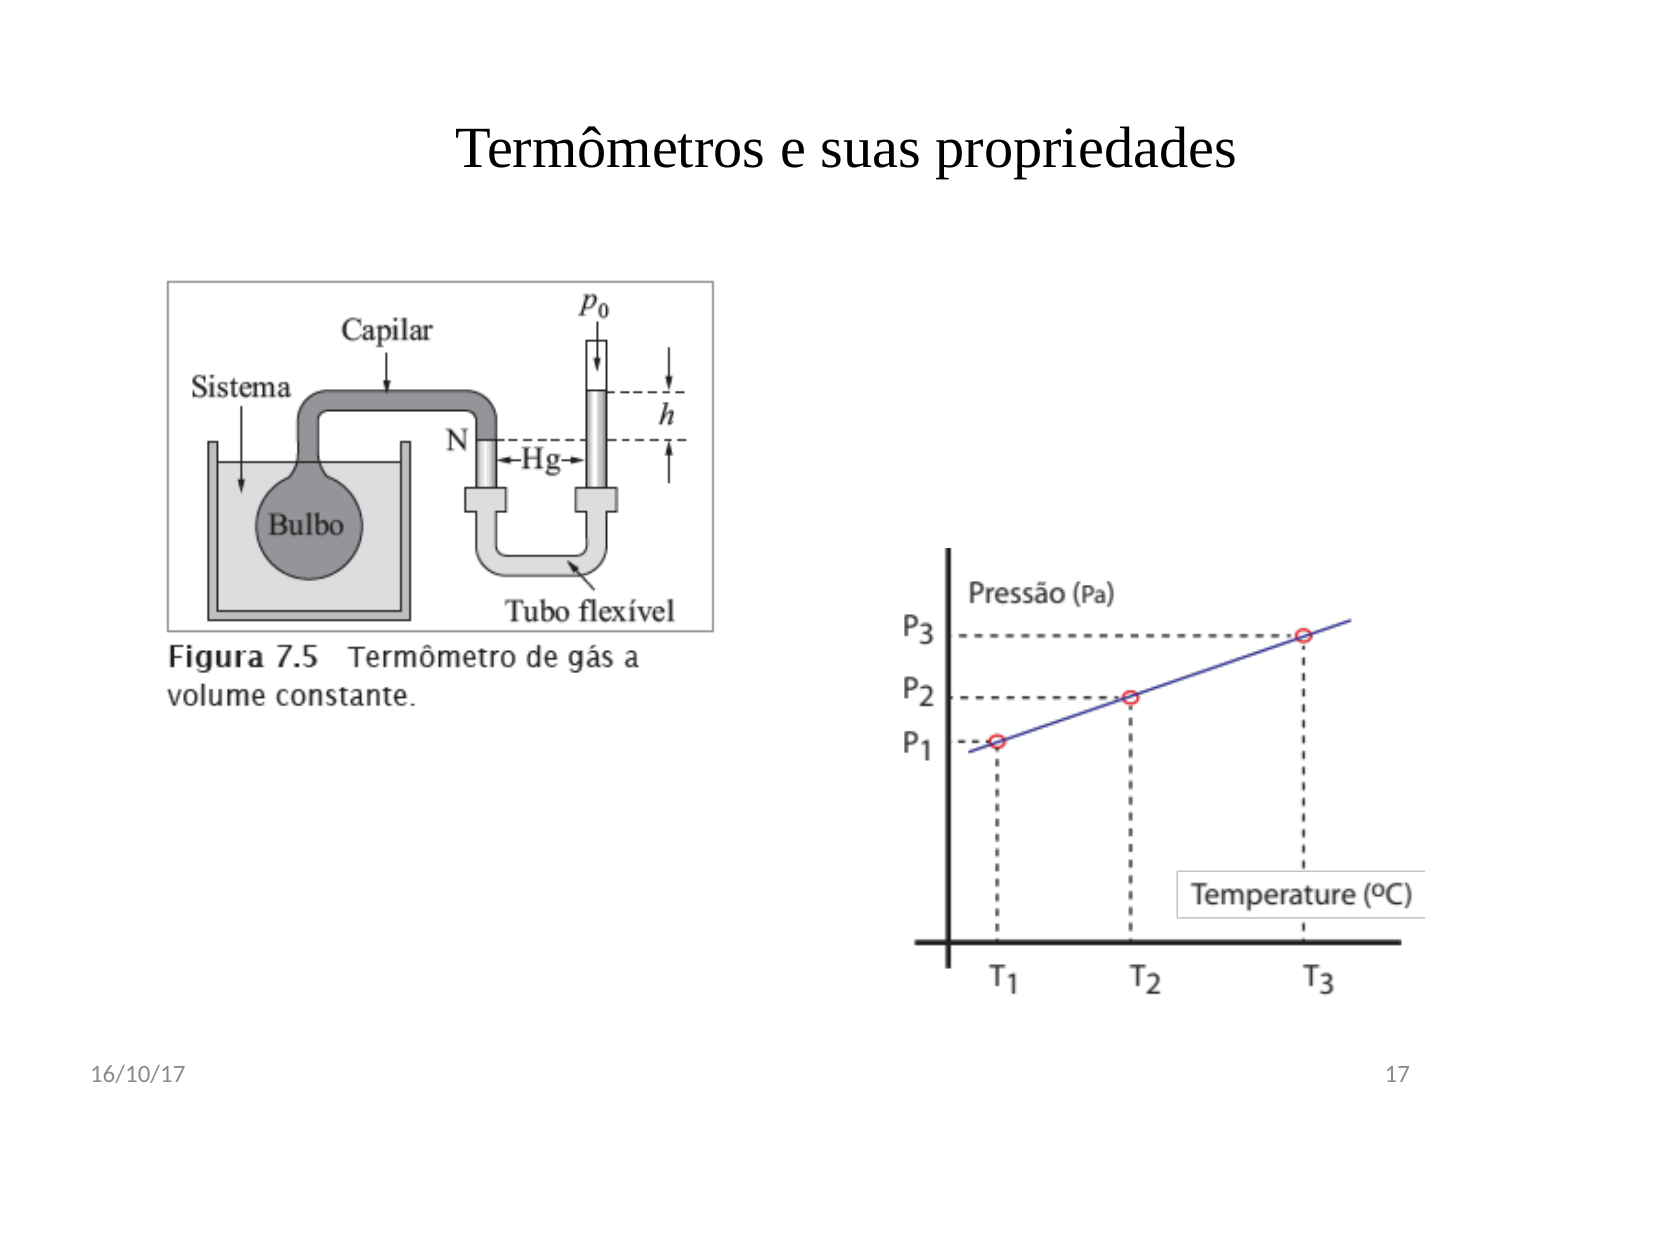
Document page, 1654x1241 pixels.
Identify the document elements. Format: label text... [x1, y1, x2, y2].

slide_number <número> [1074, 1042, 1425, 1103]
picture [903, 548, 1425, 998]
picture [138, 263, 729, 719]
text_box Termômetros e suas propriedades [347, 102, 1288, 187]
slide_number 16/10/17 [75, 1042, 425, 1103]
